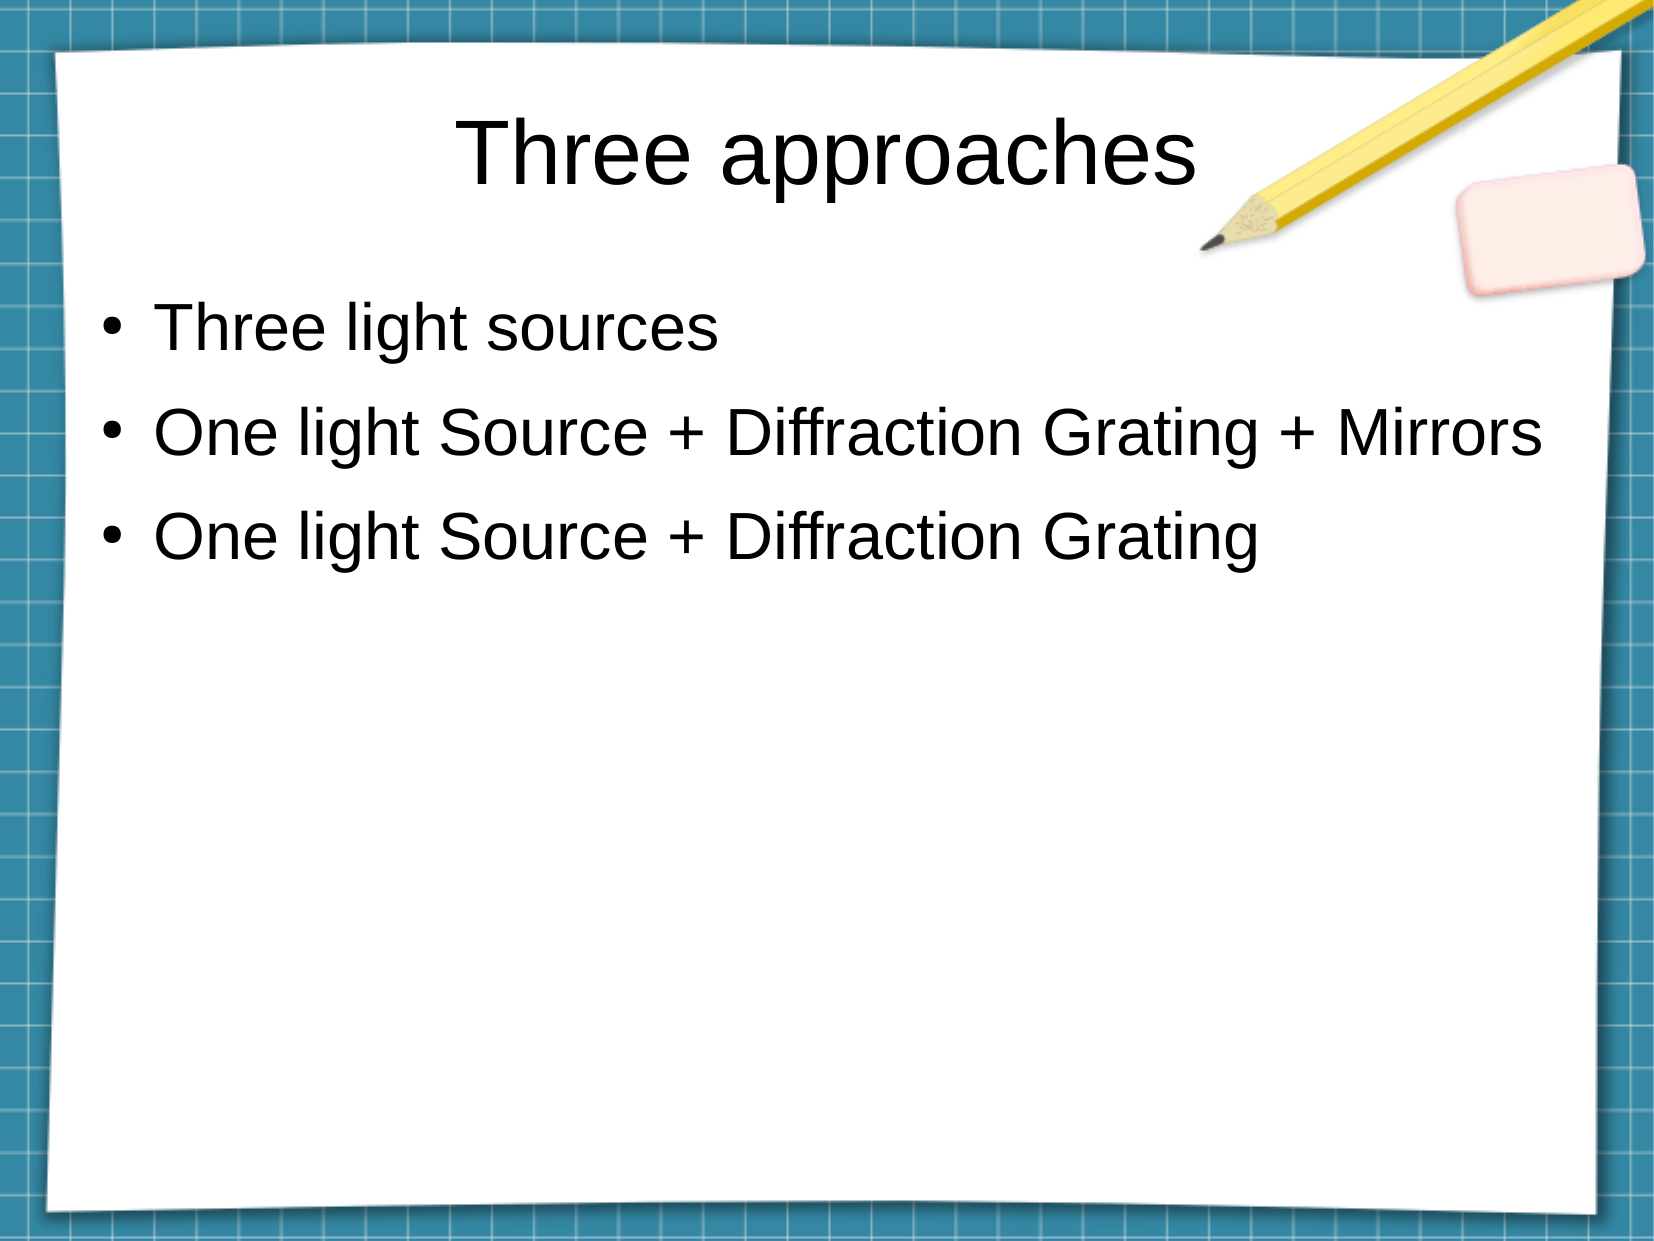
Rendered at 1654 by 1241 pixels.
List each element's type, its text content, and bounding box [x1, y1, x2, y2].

title Three approaches [82, 49, 1571, 257]
picture [0, 0, 1654, 1241]
list Three light sources One light Source + Diffraction Grating + Mirrors One light Source + Diffraction Grating [82, 290, 1571, 1010]
